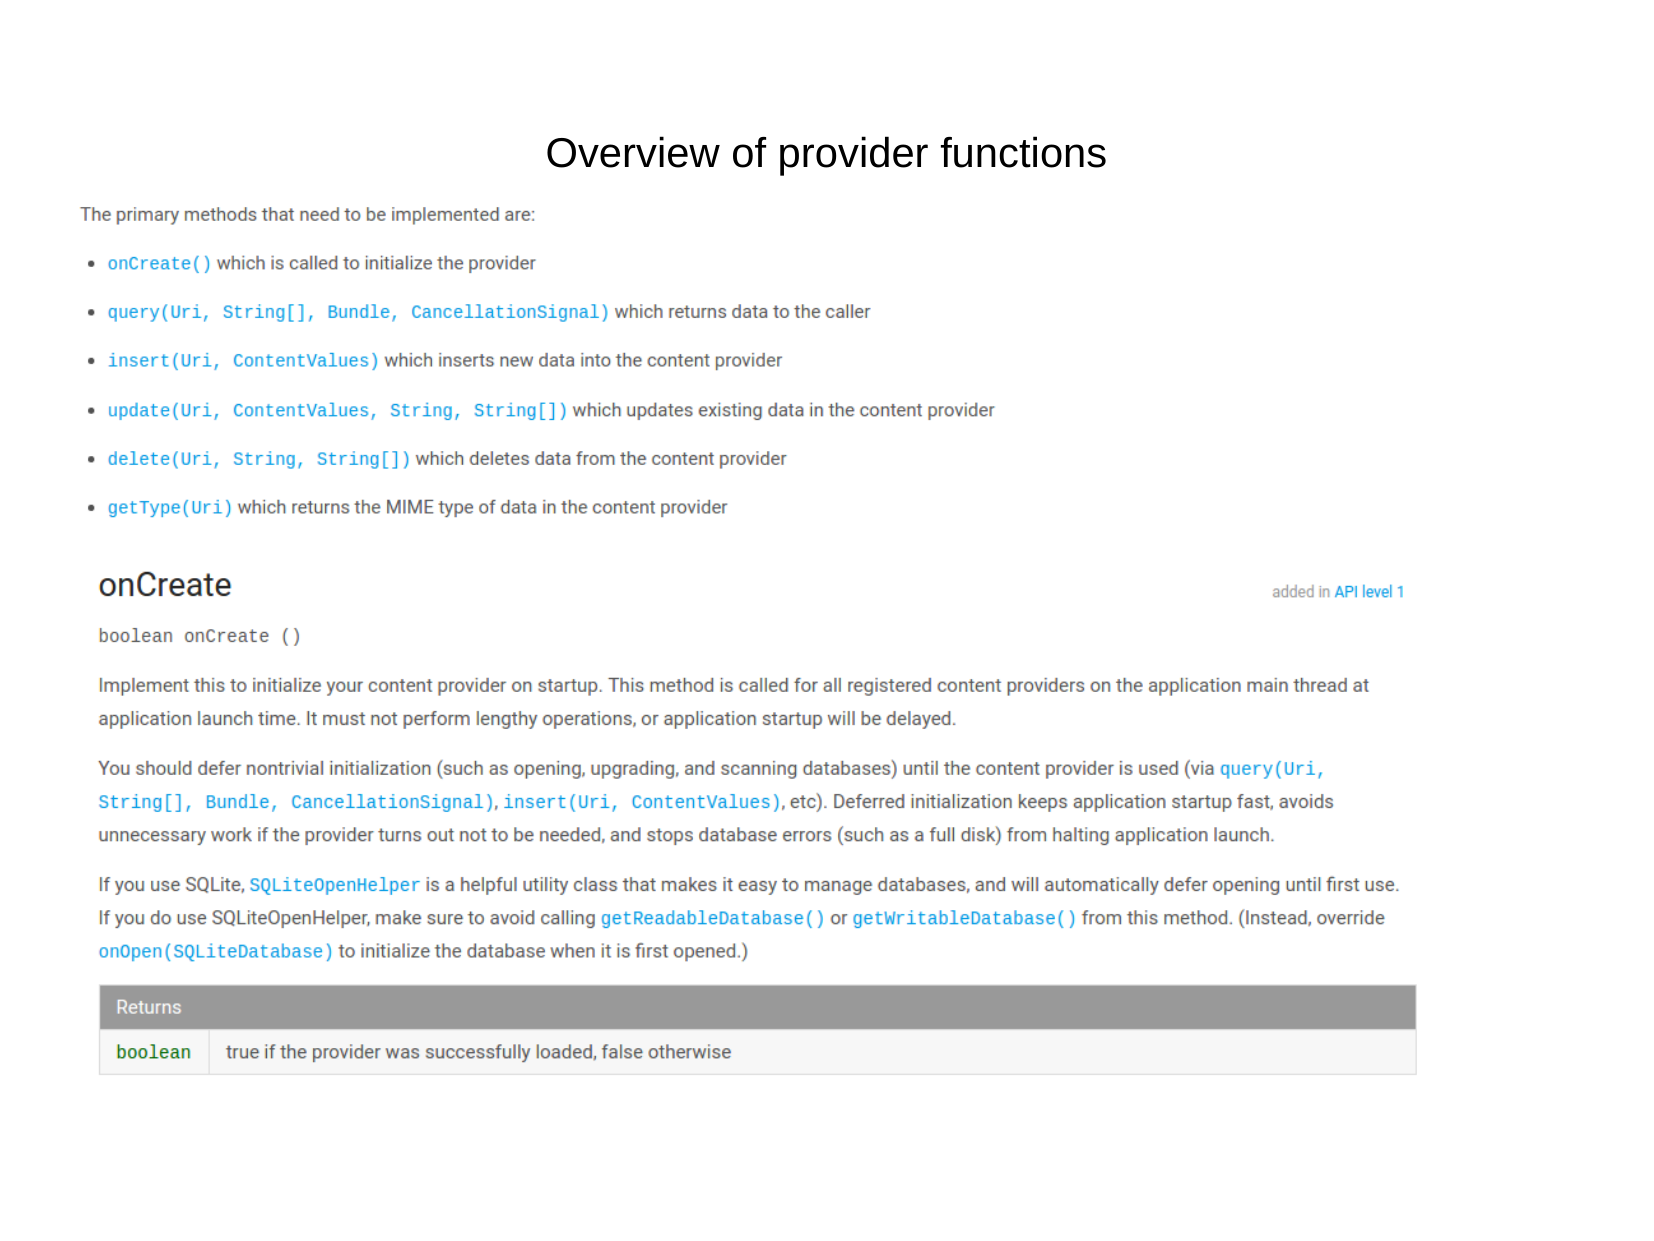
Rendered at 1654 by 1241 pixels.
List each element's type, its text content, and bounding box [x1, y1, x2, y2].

title Overview of provider functions [82, 49, 1571, 257]
picture [67, 201, 1039, 536]
picture [85, 563, 1431, 1093]
